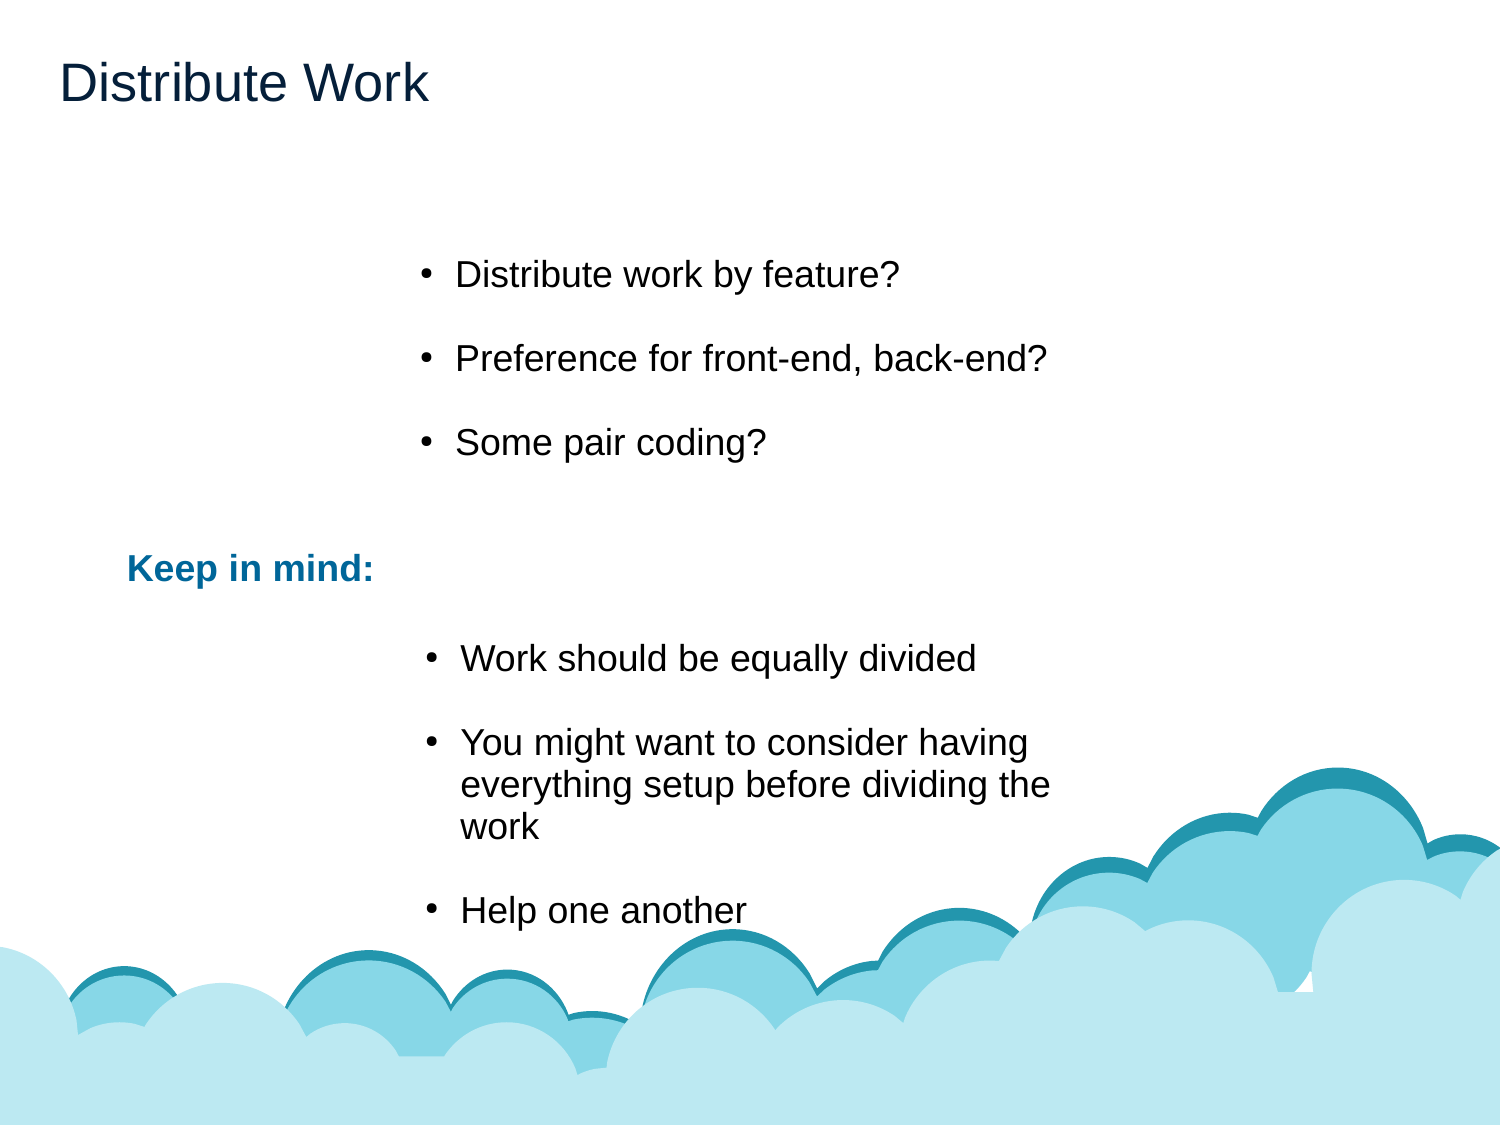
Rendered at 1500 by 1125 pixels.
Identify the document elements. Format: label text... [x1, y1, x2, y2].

text_box Work should be equally divided You might want to consider having everything setup before dividing the work Help one another [410, 630, 1126, 939]
text_box Distribute Work [45, 45, 556, 136]
text_box Distribute work by feature? Preference for front-end, back-end? Some pair coding? [405, 246, 1064, 555]
text_box Keep in mind: [112, 539, 391, 597]
